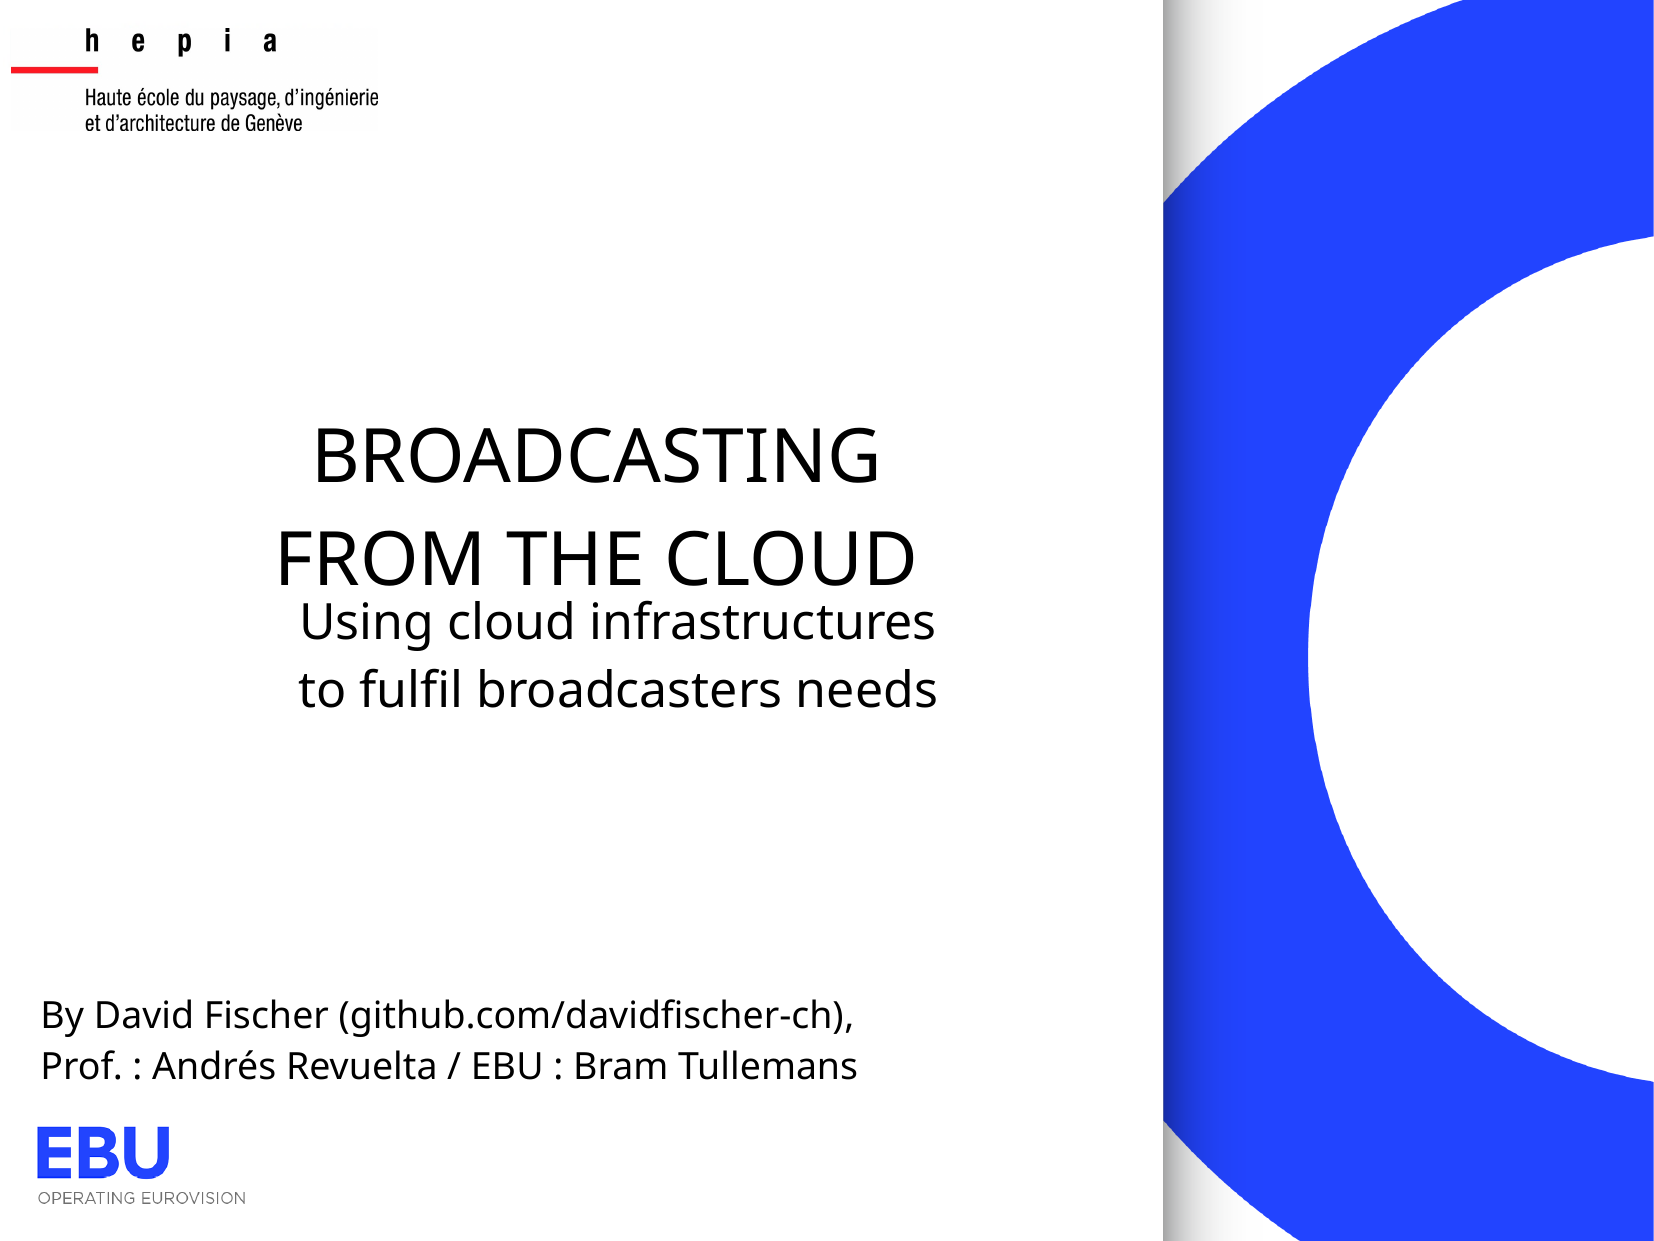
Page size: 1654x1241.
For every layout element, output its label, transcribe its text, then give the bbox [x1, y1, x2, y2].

text_box BROADCASTING FROM THE CLOUD [259, 395, 945, 579]
text_box By David Fischer (github.com/davidfischer-ch), Prof. : Andrés Revuelta / EBU : Bram Tullemans [25, 981, 827, 1123]
text_box Using cloud infrastructures to fulfil broadcasters needs [283, 578, 969, 733]
picture [0, 0, 1654, 1241]
